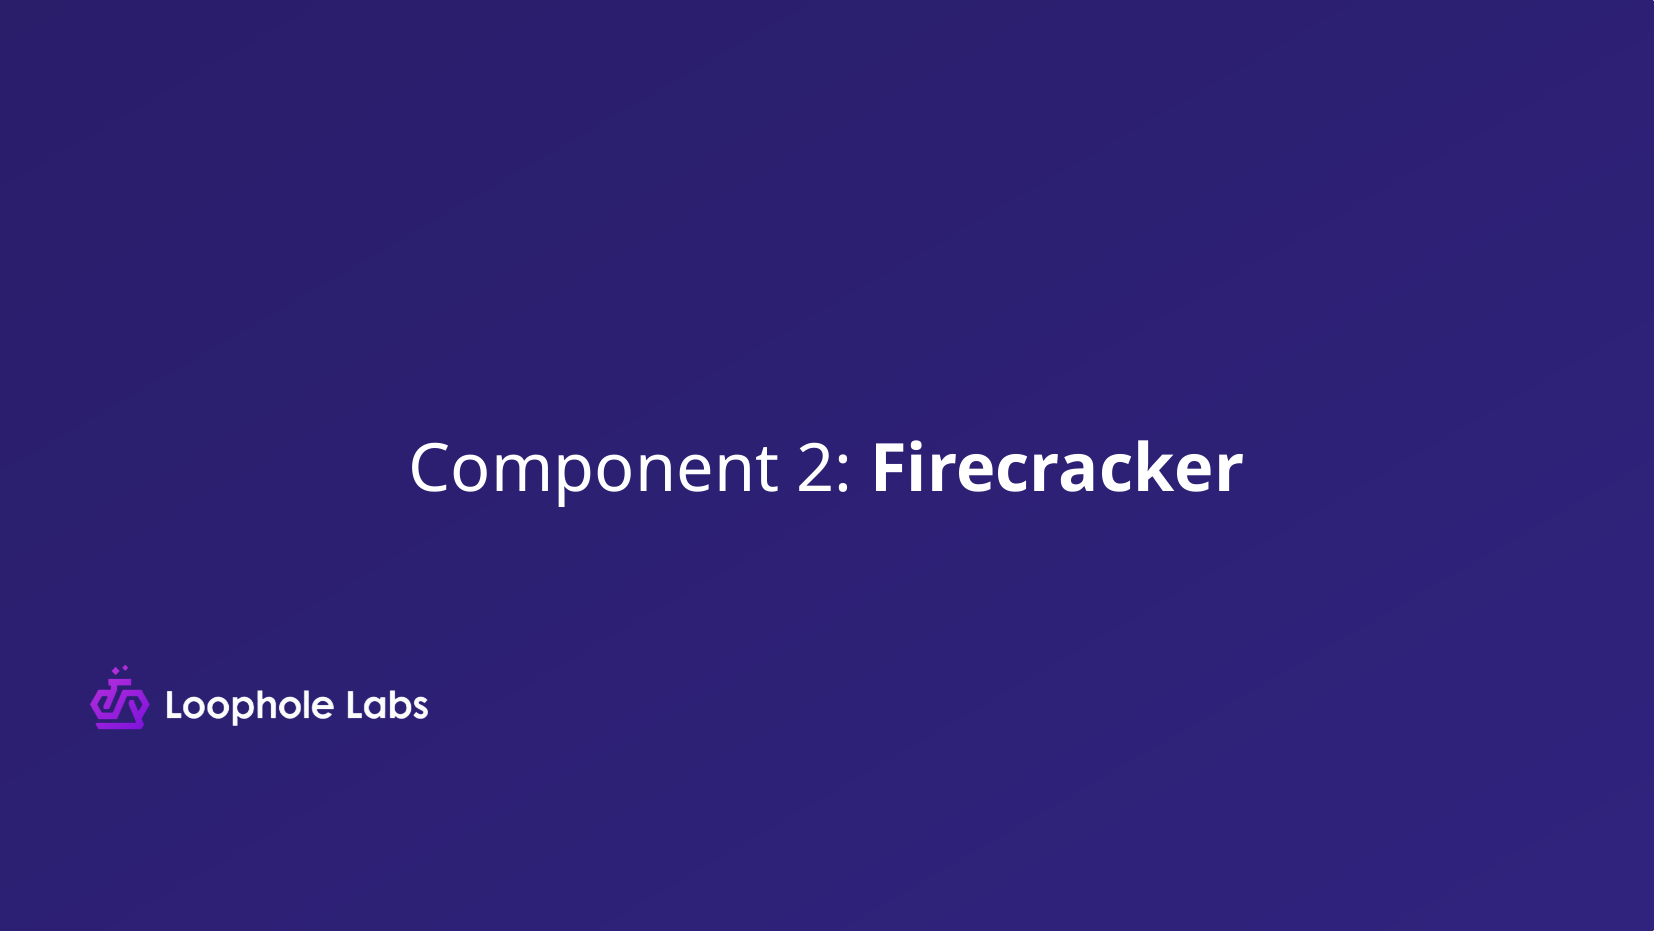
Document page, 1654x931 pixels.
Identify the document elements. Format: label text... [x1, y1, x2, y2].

title Component 2: Firecracker [300, 263, 1353, 667]
picture [70, 643, 439, 755]
